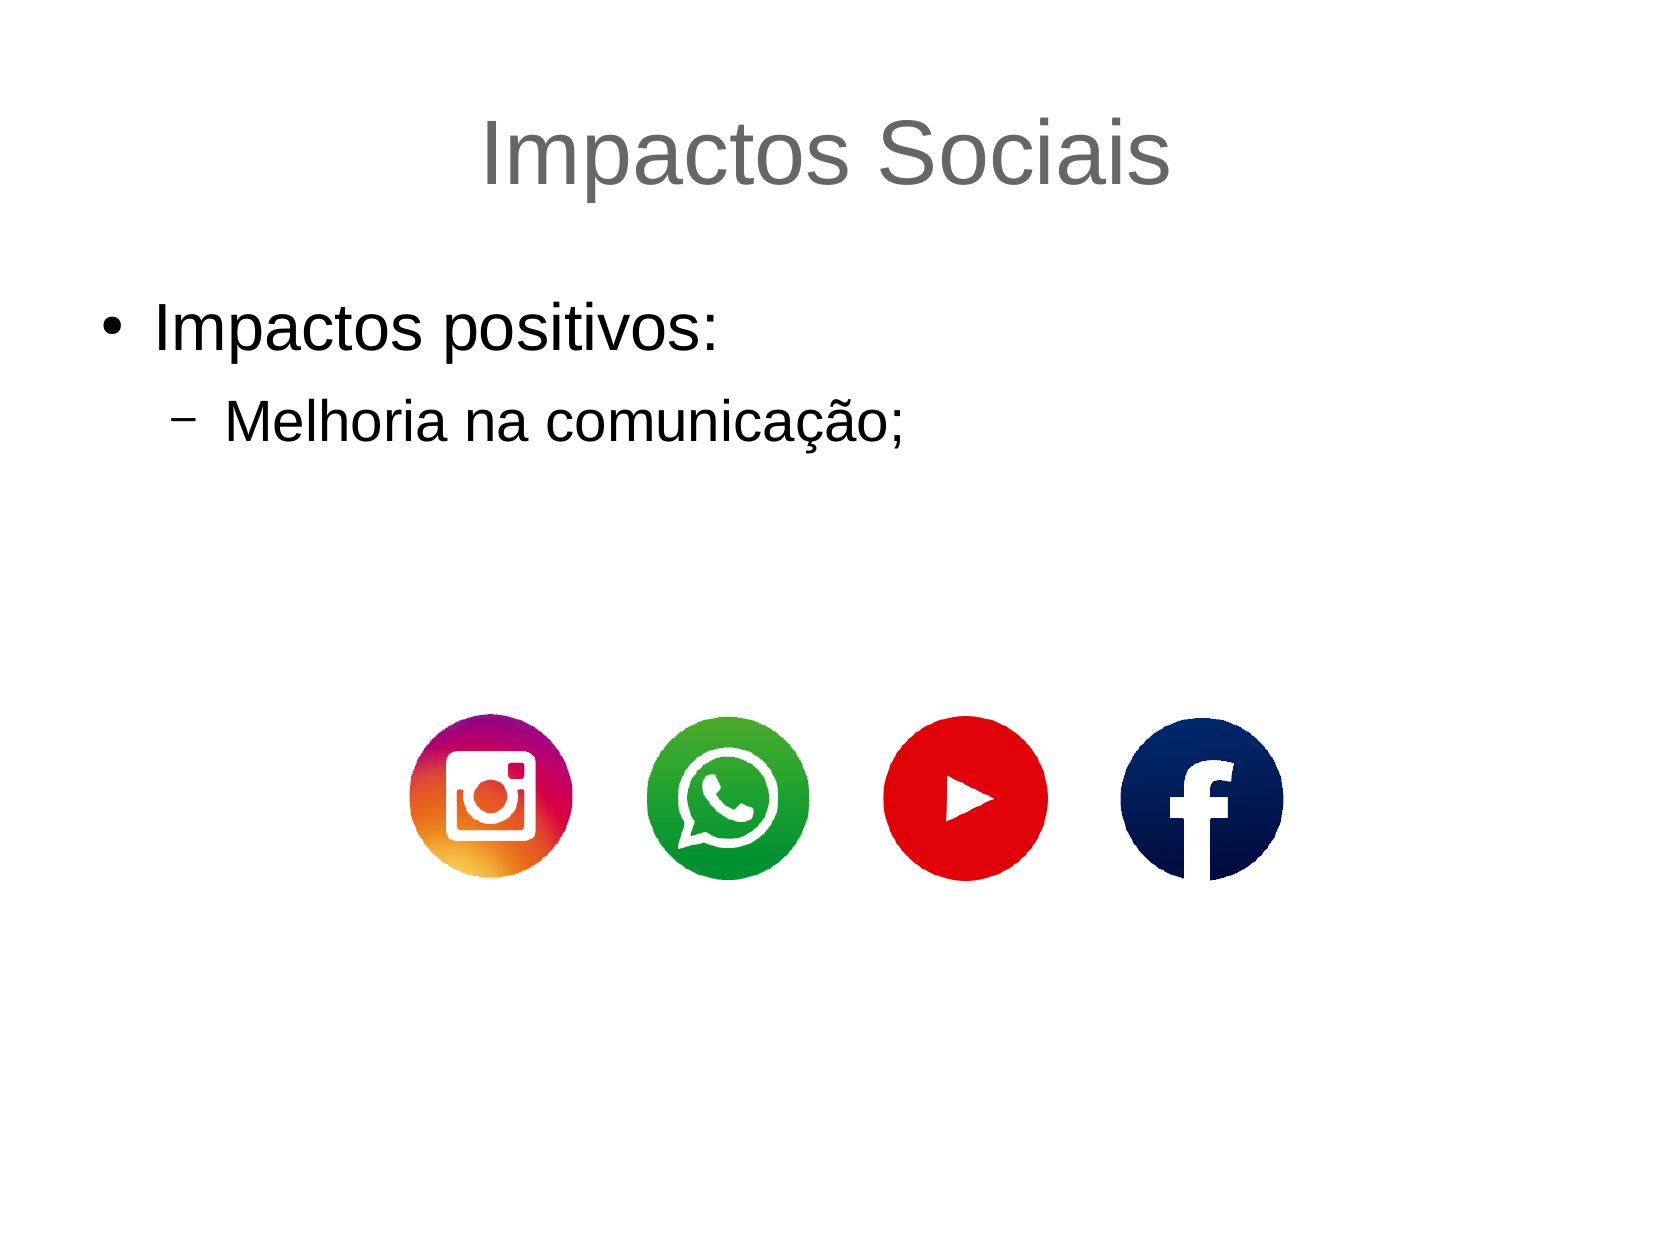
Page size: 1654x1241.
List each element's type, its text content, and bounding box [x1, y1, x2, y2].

picture [19, 332, 1654, 1241]
list Impactos positivos: Melhoria na comunicação; [82, 290, 1571, 332]
title Impactos Sociais [82, 49, 1571, 257]
